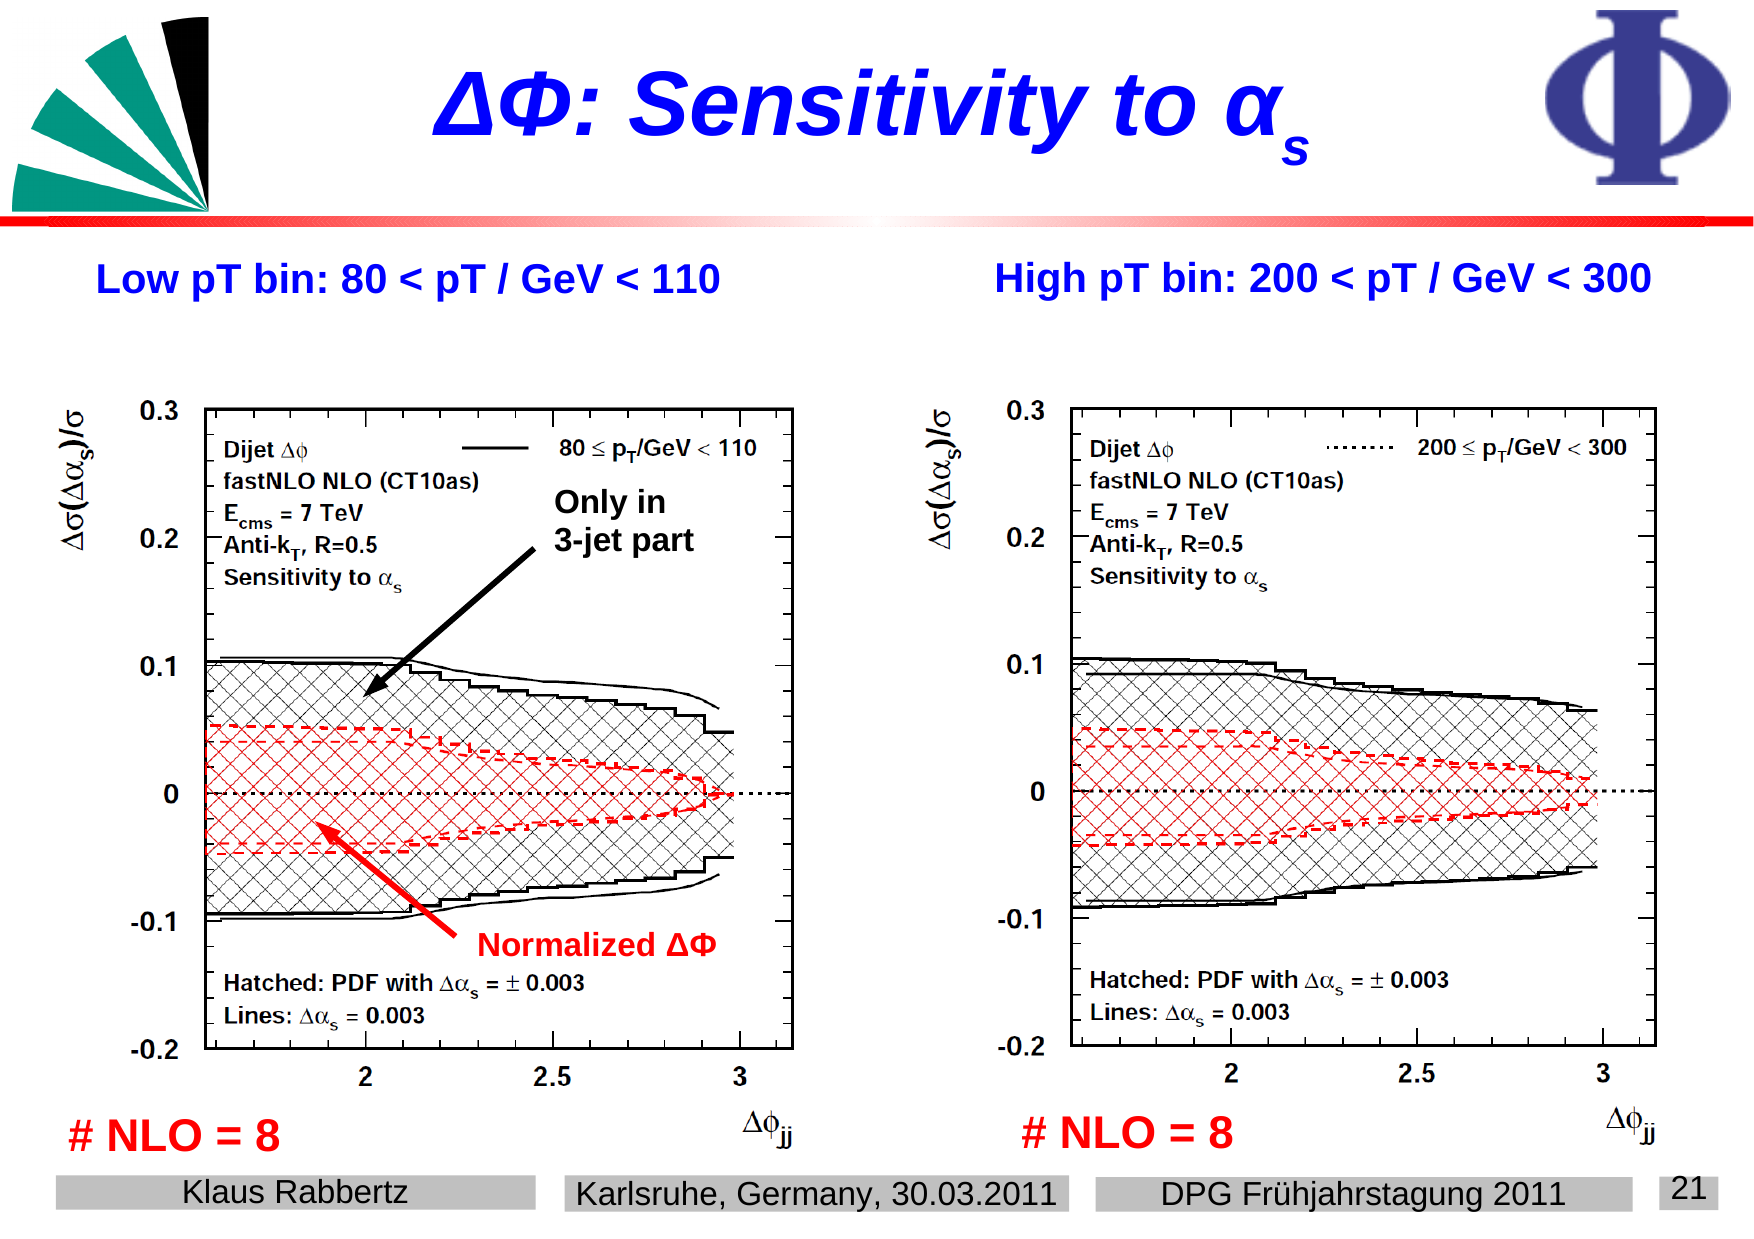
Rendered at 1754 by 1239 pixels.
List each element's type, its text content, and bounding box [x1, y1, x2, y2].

text_box # NLO = 8 [1009, 1101, 1246, 1165]
picture [12, 17, 209, 214]
text_box # NLO = 8 [56, 1103, 293, 1168]
text_box Normalized ΔΦ [465, 920, 729, 970]
picture [920, 391, 1668, 1146]
picture [55, 396, 810, 1150]
text_box Only in 3-jet part [542, 478, 707, 565]
picture [1545, 10, 1731, 185]
text_box High pT bin: 200 < pT / GeV < 300 [982, 248, 1664, 307]
title ΔΦ: Sensitivity to αs [220, 22, 1525, 207]
text_box Low pT bin: 80 < pT / GeV < 110 [83, 249, 734, 309]
